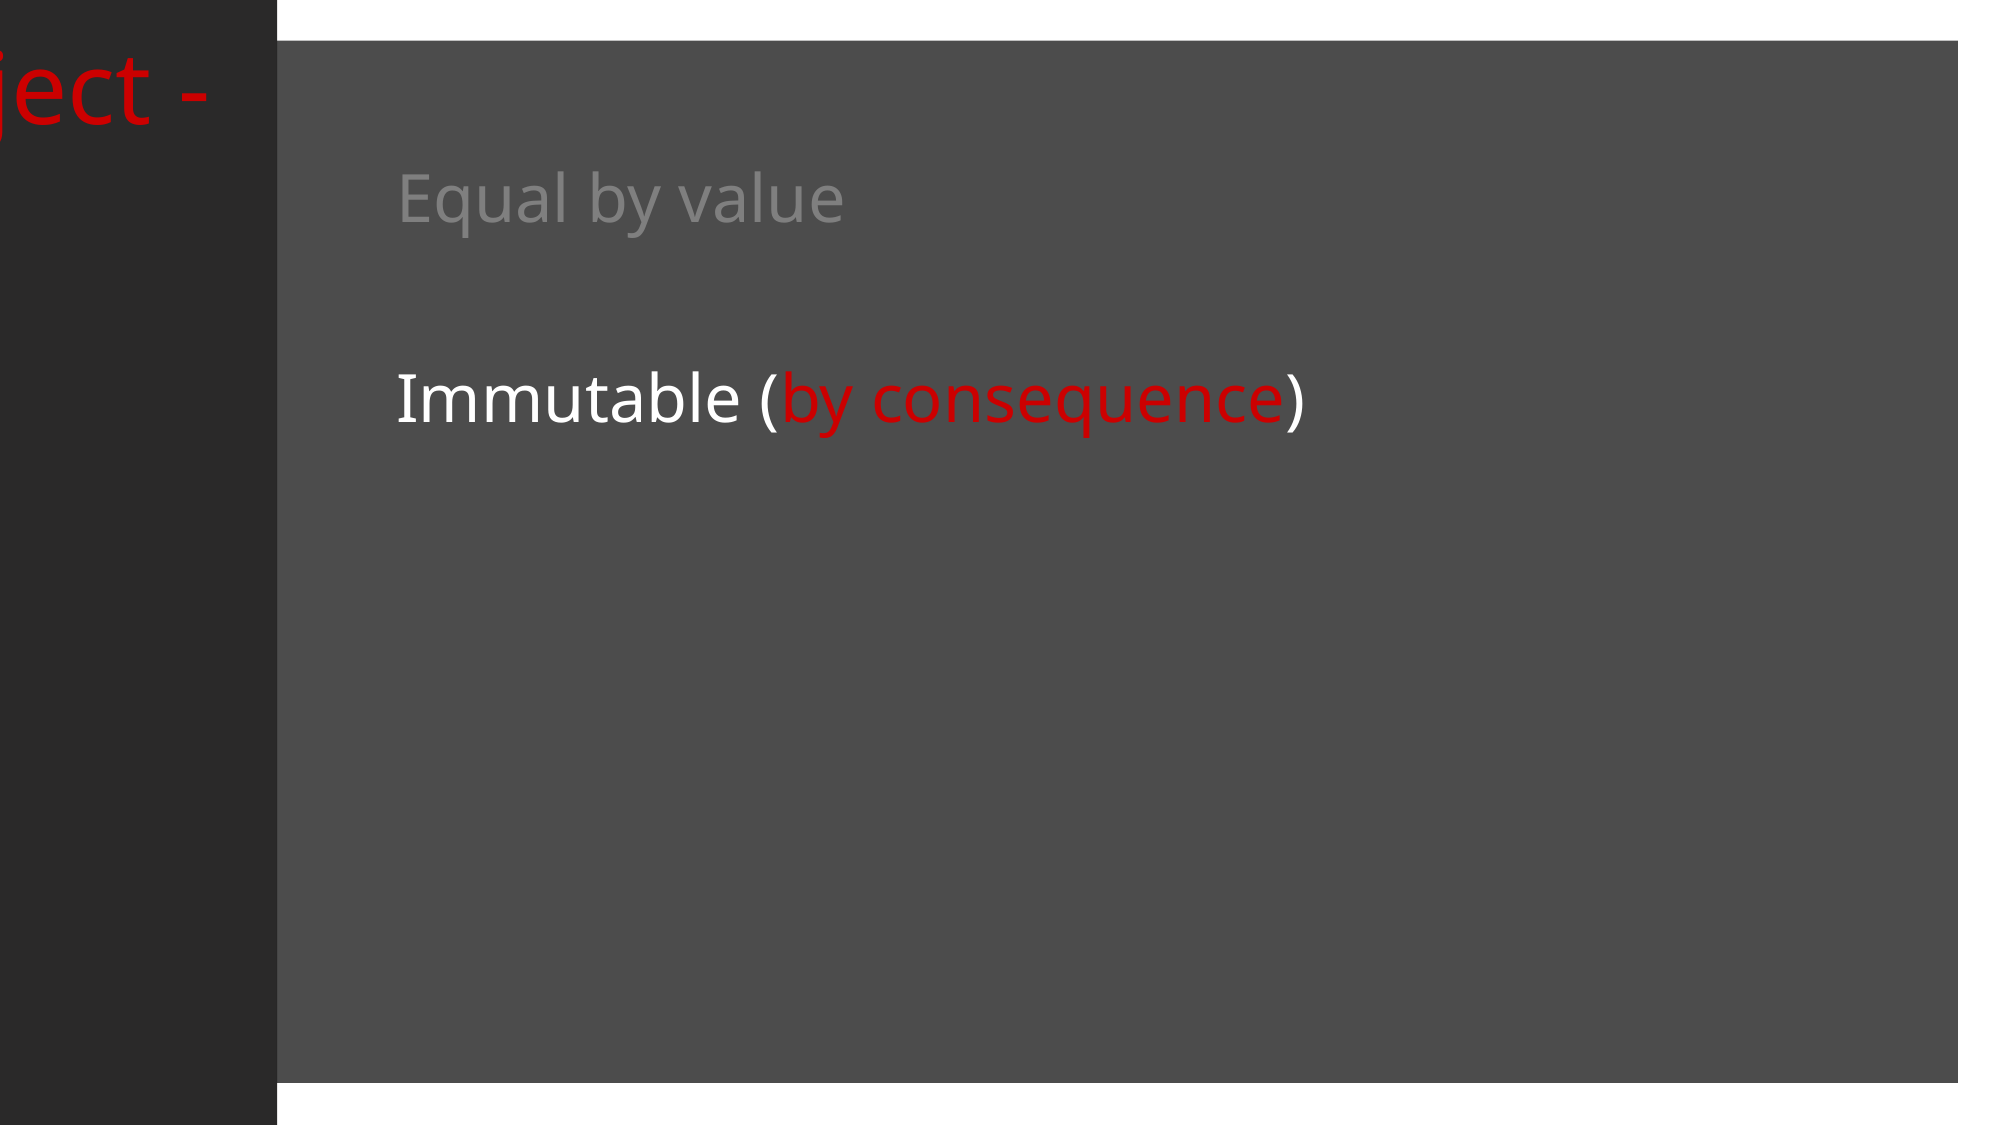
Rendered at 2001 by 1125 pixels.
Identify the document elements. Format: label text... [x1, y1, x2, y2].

text_box [913, 412, 931, 418]
text_box [0, 0, 1958, 1125]
text_box Equal by value Immutable (by consequence) [381, 28, 1660, 412]
text_box [1065, 412, 1082, 418]
text_box [659, 412, 676, 418]
text_box [618, 412, 634, 418]
text_box ----- single value object - [74, 17, 226, 1115]
text_box [555, 412, 571, 418]
text_box [793, 412, 810, 418]
text_box [1107, 412, 1123, 418]
